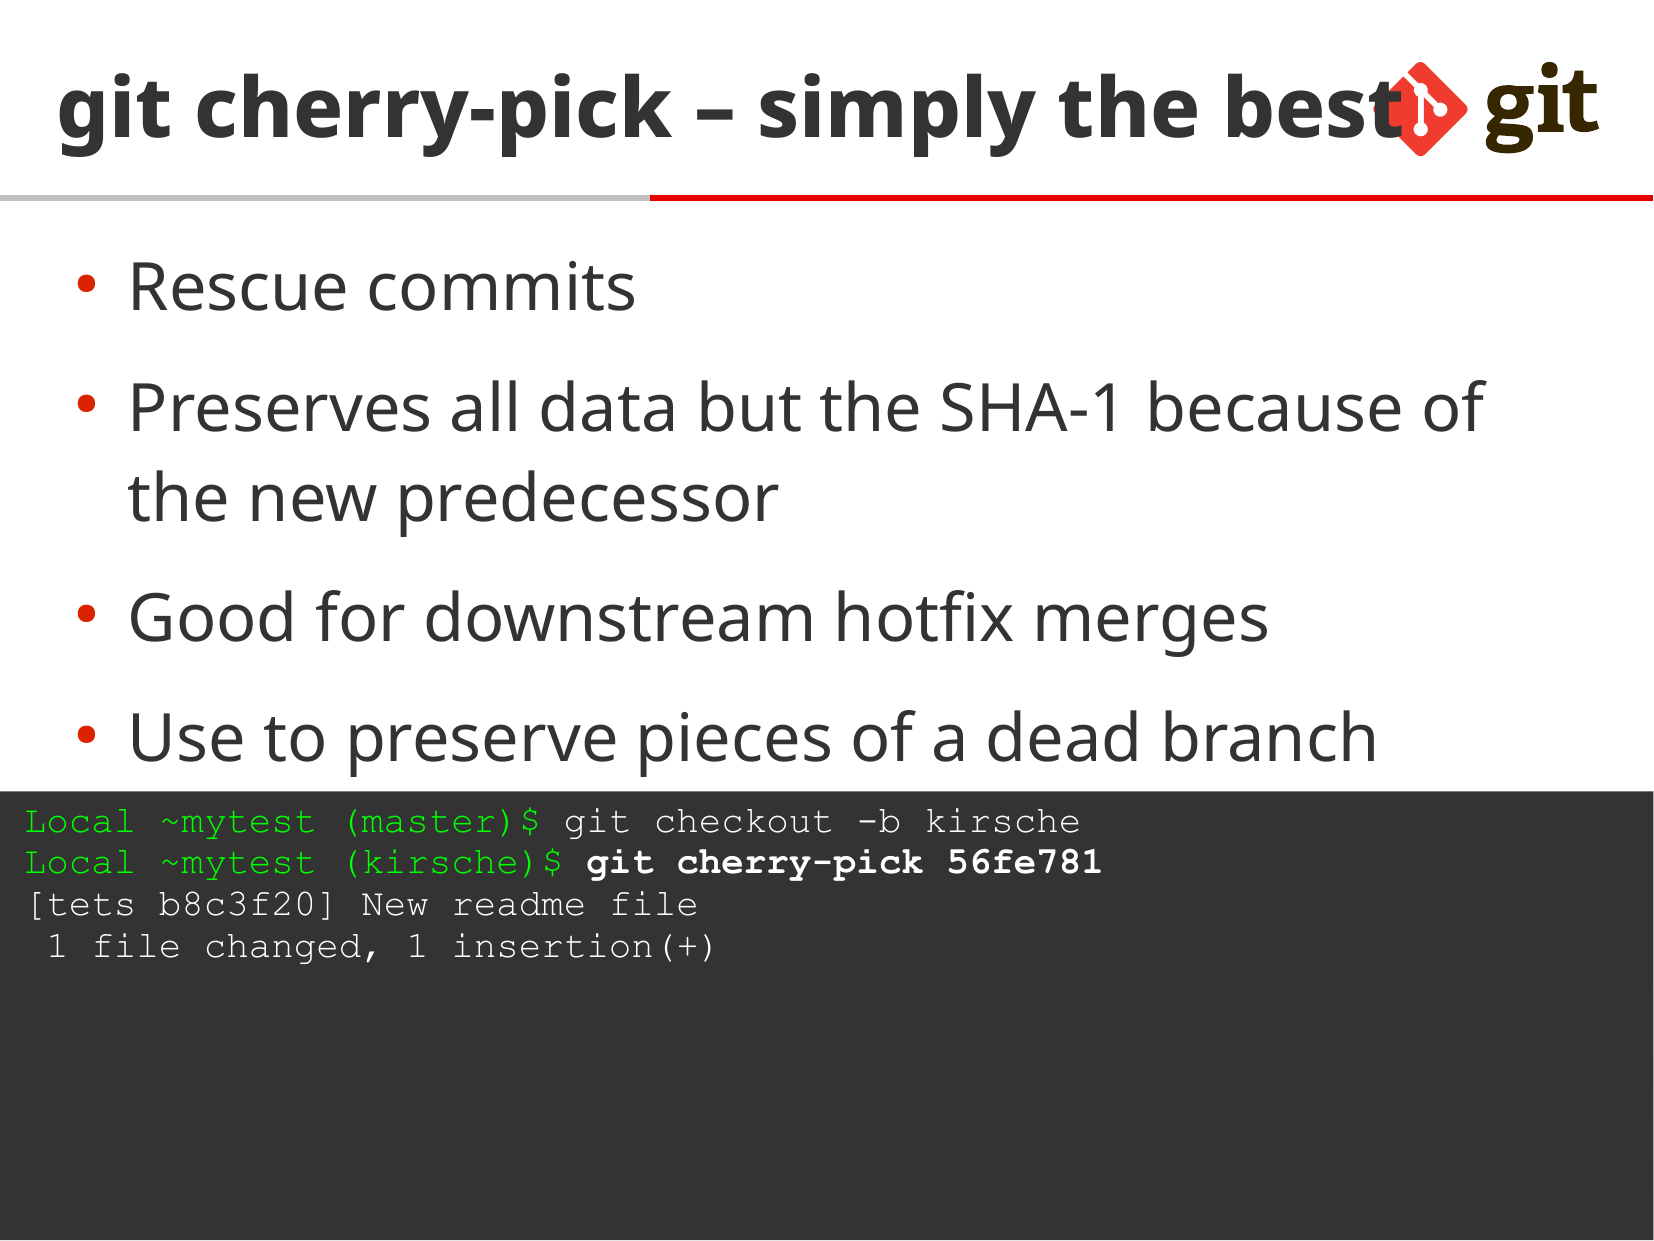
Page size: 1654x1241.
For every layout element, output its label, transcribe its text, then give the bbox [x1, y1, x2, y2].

text_box Local ~mytest (master)$ git checkout -b kirsche Local ~mytest (kirsche)$ git cherry-pick 56fe781 [tets b8c3f20] New readme file 1 file changed, 1 insertion(+) [0, 791, 1654, 1241]
list Rescue commits Preserves all data but the SHA-1 because of the new predecessor Good for downstream hotfix merges Use to preserve pieces of a dead branch [56, 239, 1595, 762]
title git cherry-pick – simply the best [56, 36, 1546, 175]
